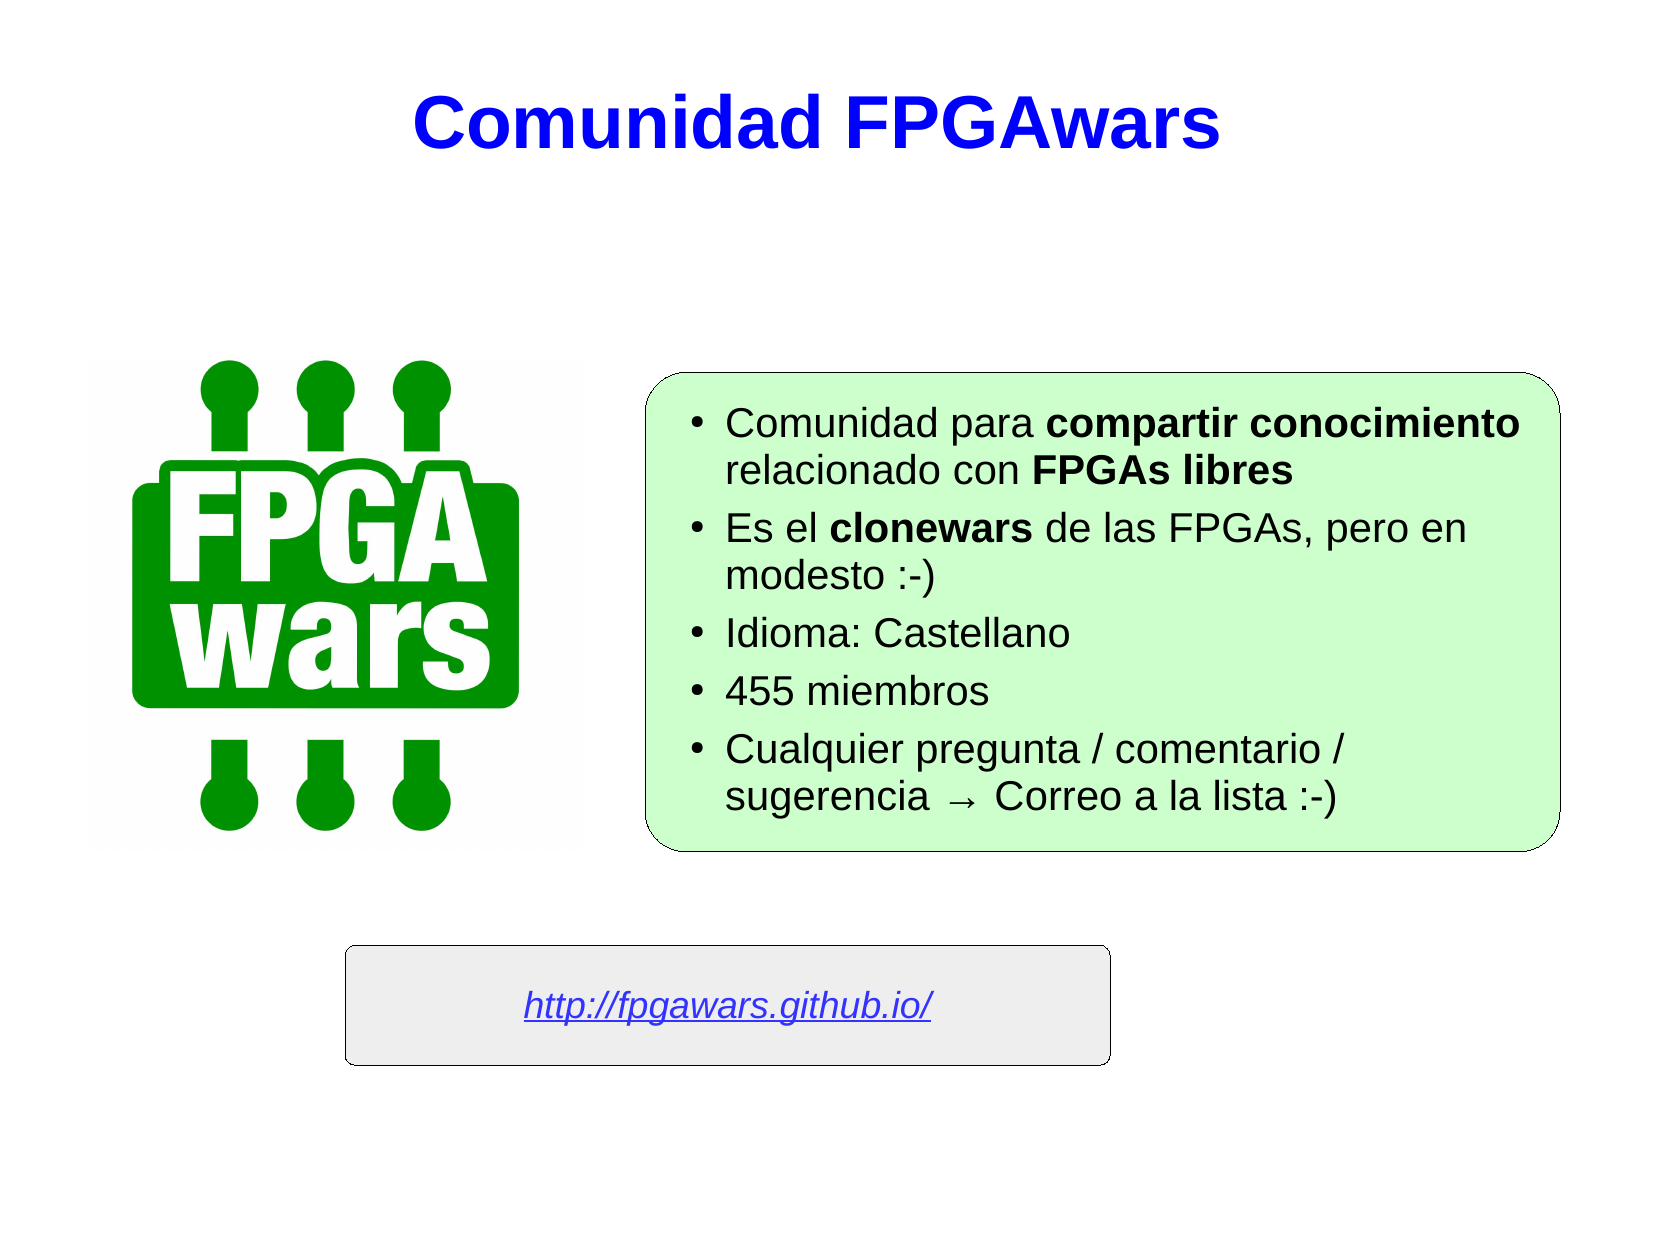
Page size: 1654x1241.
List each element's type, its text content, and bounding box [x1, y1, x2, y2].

text_box [645, 372, 1555, 851]
text_box http://fpgawars.github.io/ [345, 945, 1111, 1066]
picture [90, 357, 586, 852]
text_box Comunidad para compartir conocimiento relacionado con FPGAs libres Es el clonewars de las FPGAs, pero en modesto :-) Idioma: Castellano 455 miembros Cualquier pregunta / comentario / sugerencia → Correo a la lista :-) [675, 392, 1561, 886]
text_box Comunidad FPGAwars [90, 73, 1546, 257]
